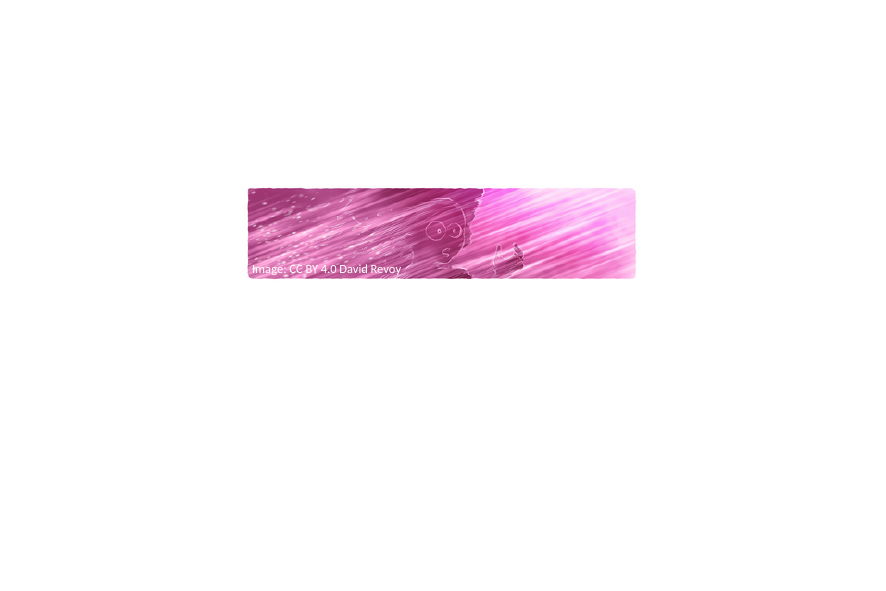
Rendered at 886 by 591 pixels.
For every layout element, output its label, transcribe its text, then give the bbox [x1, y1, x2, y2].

text_box Image: CC BY 4.0 David Revoy [243, 256, 413, 281]
picture [243, 183, 643, 284]
